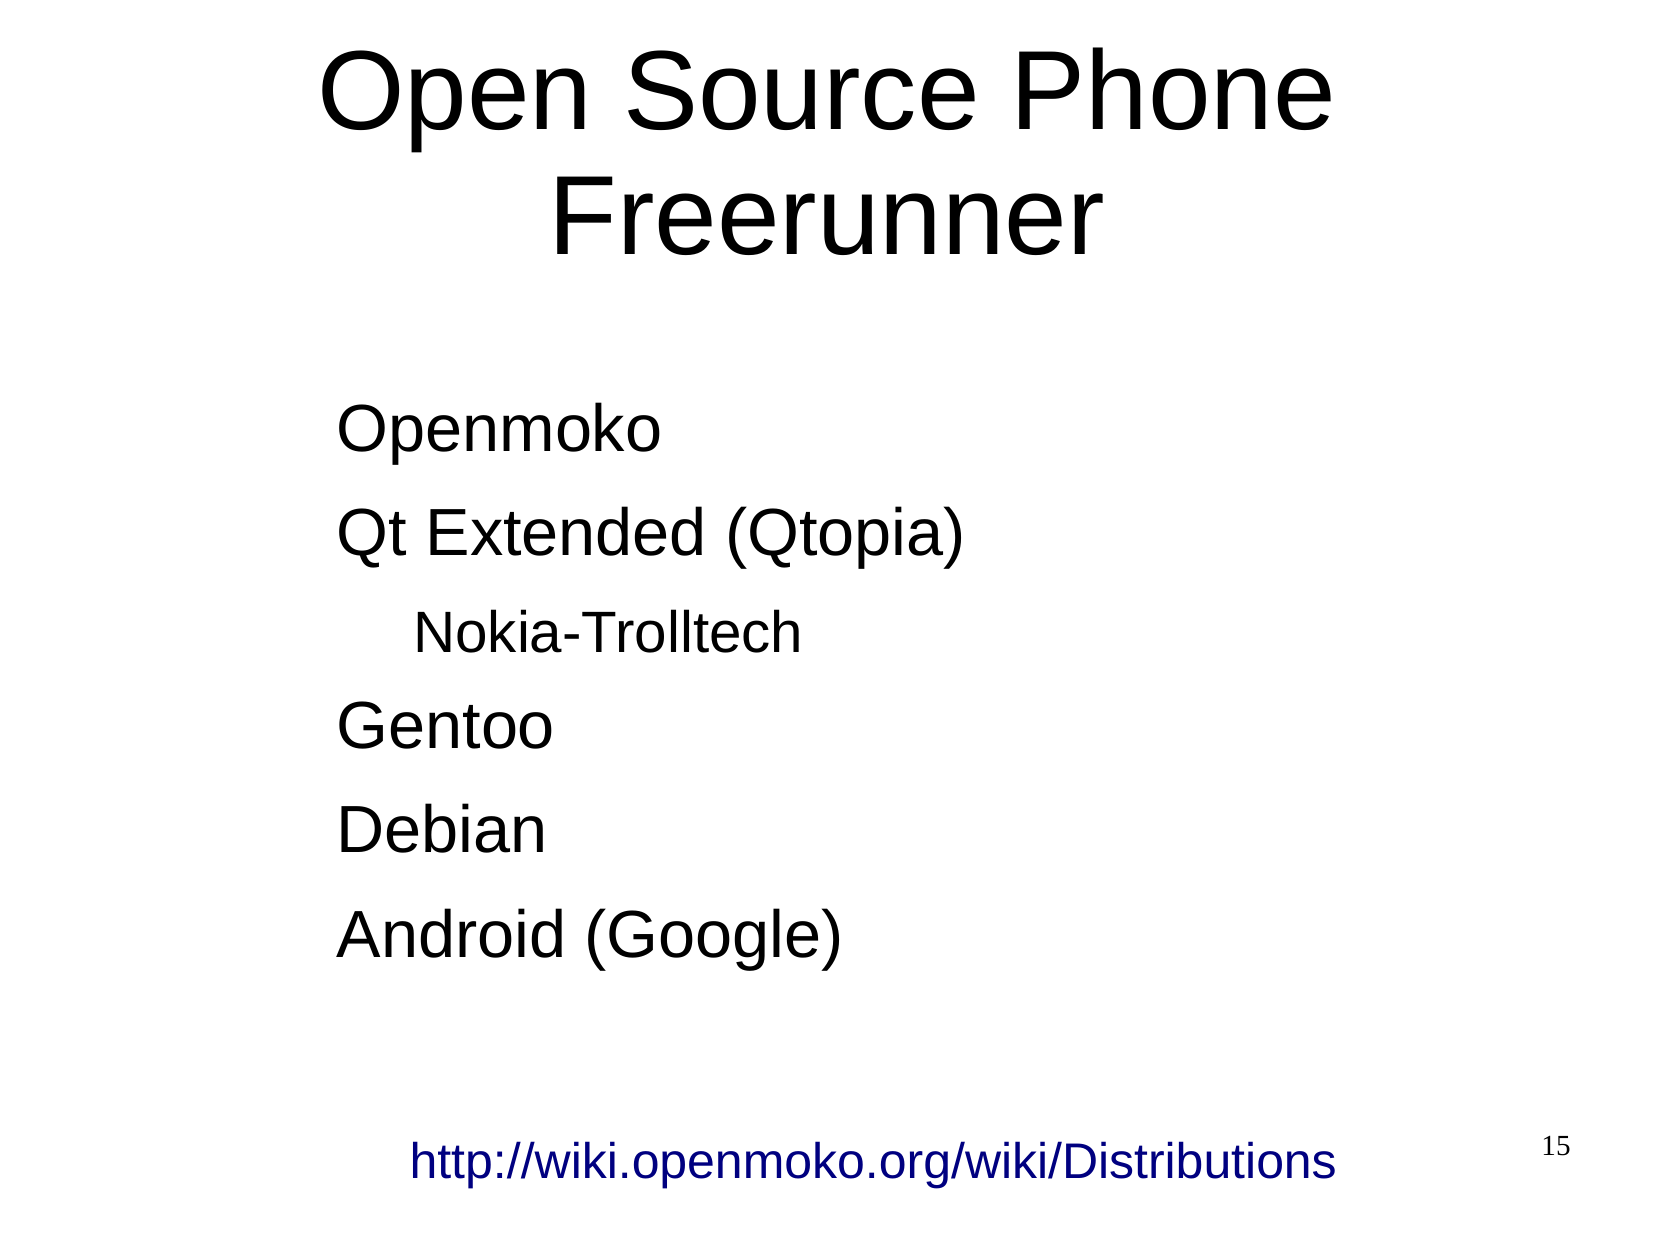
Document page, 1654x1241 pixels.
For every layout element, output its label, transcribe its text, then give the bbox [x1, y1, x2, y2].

title Open Source Phone Freerunner [82, 27, 1571, 279]
list Openmoko Qt Extended (Qtopia) Nokia-Trolltech Gentoo Debian Android (Google) [318, 390, 1362, 1035]
text_box http://wiki.openmoko.org/wiki/Distributions [394, 1125, 1487, 1196]
